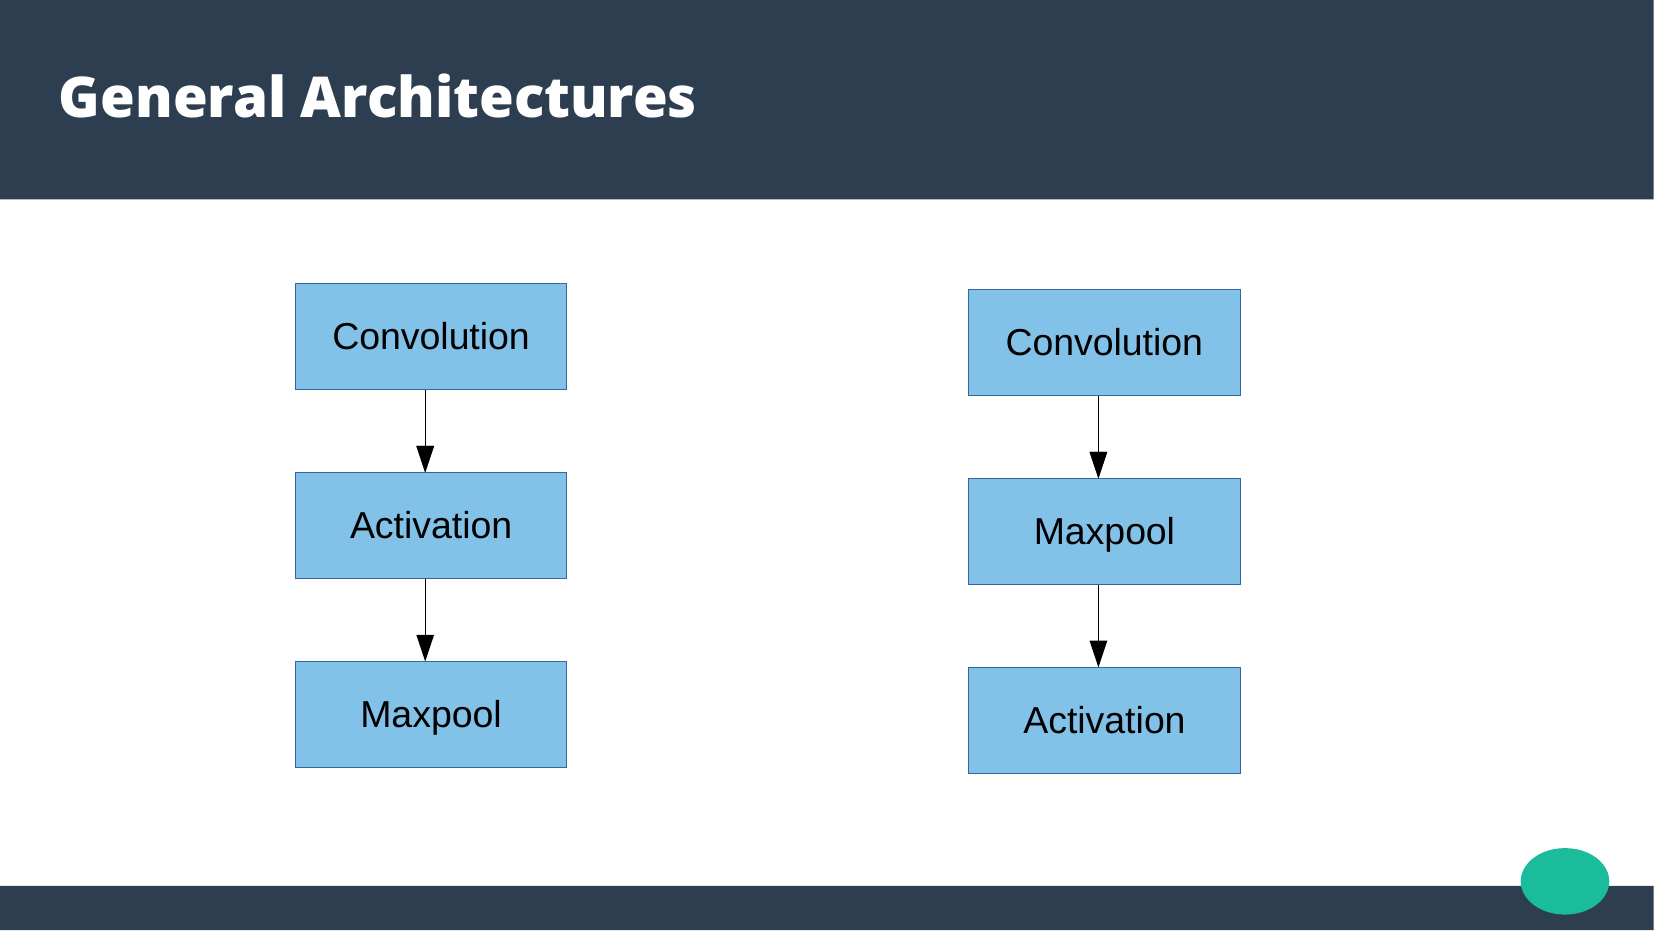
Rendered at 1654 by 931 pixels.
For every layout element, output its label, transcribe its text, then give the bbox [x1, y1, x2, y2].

text_box Maxpool [968, 478, 1241, 585]
text_box Maxpool [295, 661, 567, 768]
text_box Convolution [968, 289, 1241, 396]
title General Architectures [59, 37, 1595, 155]
text_box Activation [295, 472, 567, 579]
text_box Convolution [295, 283, 567, 390]
text_box Activation [968, 667, 1241, 774]
